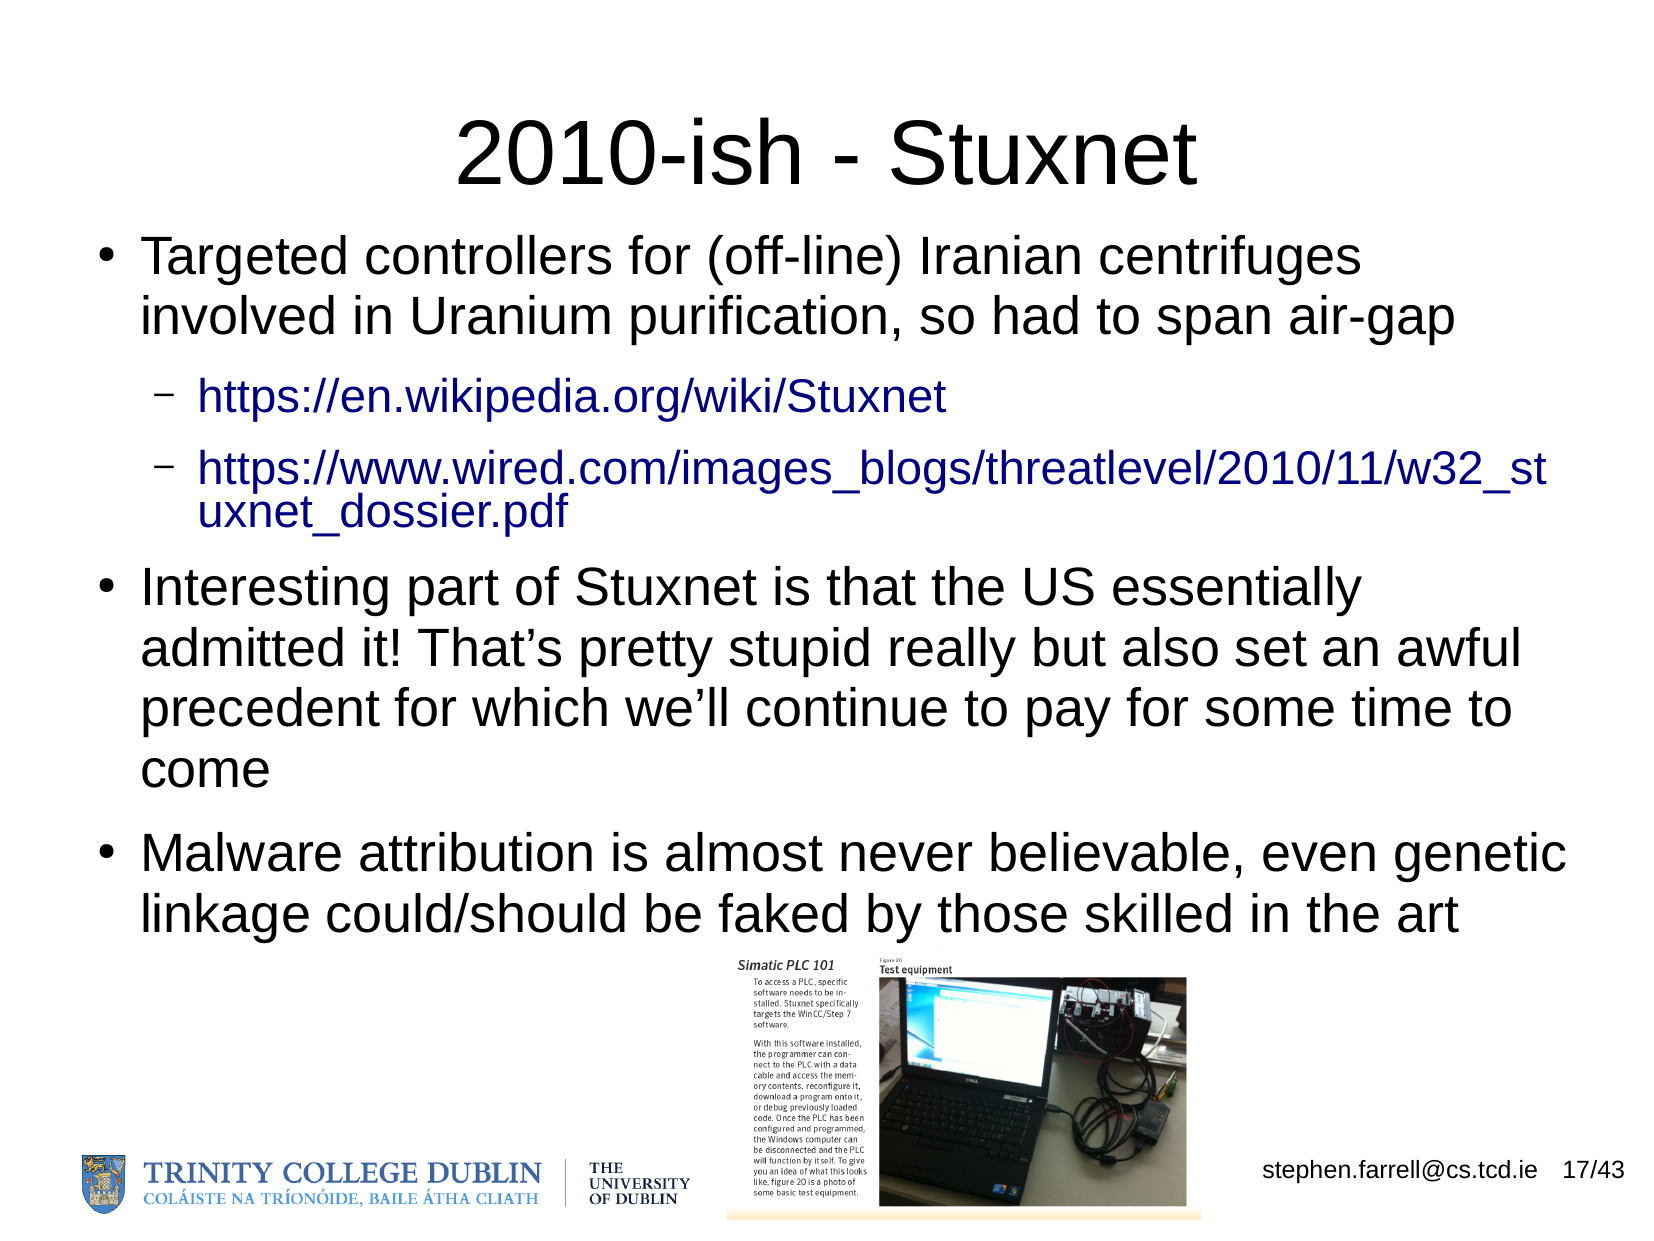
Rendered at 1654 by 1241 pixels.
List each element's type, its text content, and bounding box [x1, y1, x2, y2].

title 2010-ish - Stuxnet [82, 49, 1571, 225]
picture [727, 948, 1201, 1220]
list Targeted controllers for (off-line) Iranian centrifuges involved in Uranium purification, so had to span air-gap https://en.wikipedia.org/wiki/Stuxnet https://www.wired.com/images_blogs/threatlevel/2010/11/w32_stuxnet_dossier.pdf Interesting part of Stuxnet is that the US essentially admitted it! That’s pretty stupid really but also set an awful precedent for which we’ll continue to pay for some time to come Malware attribution is almost never believable, even genetic linkage could/should be faked by those skilled in the art [82, 225, 1571, 945]
picture [82, 1155, 694, 1214]
